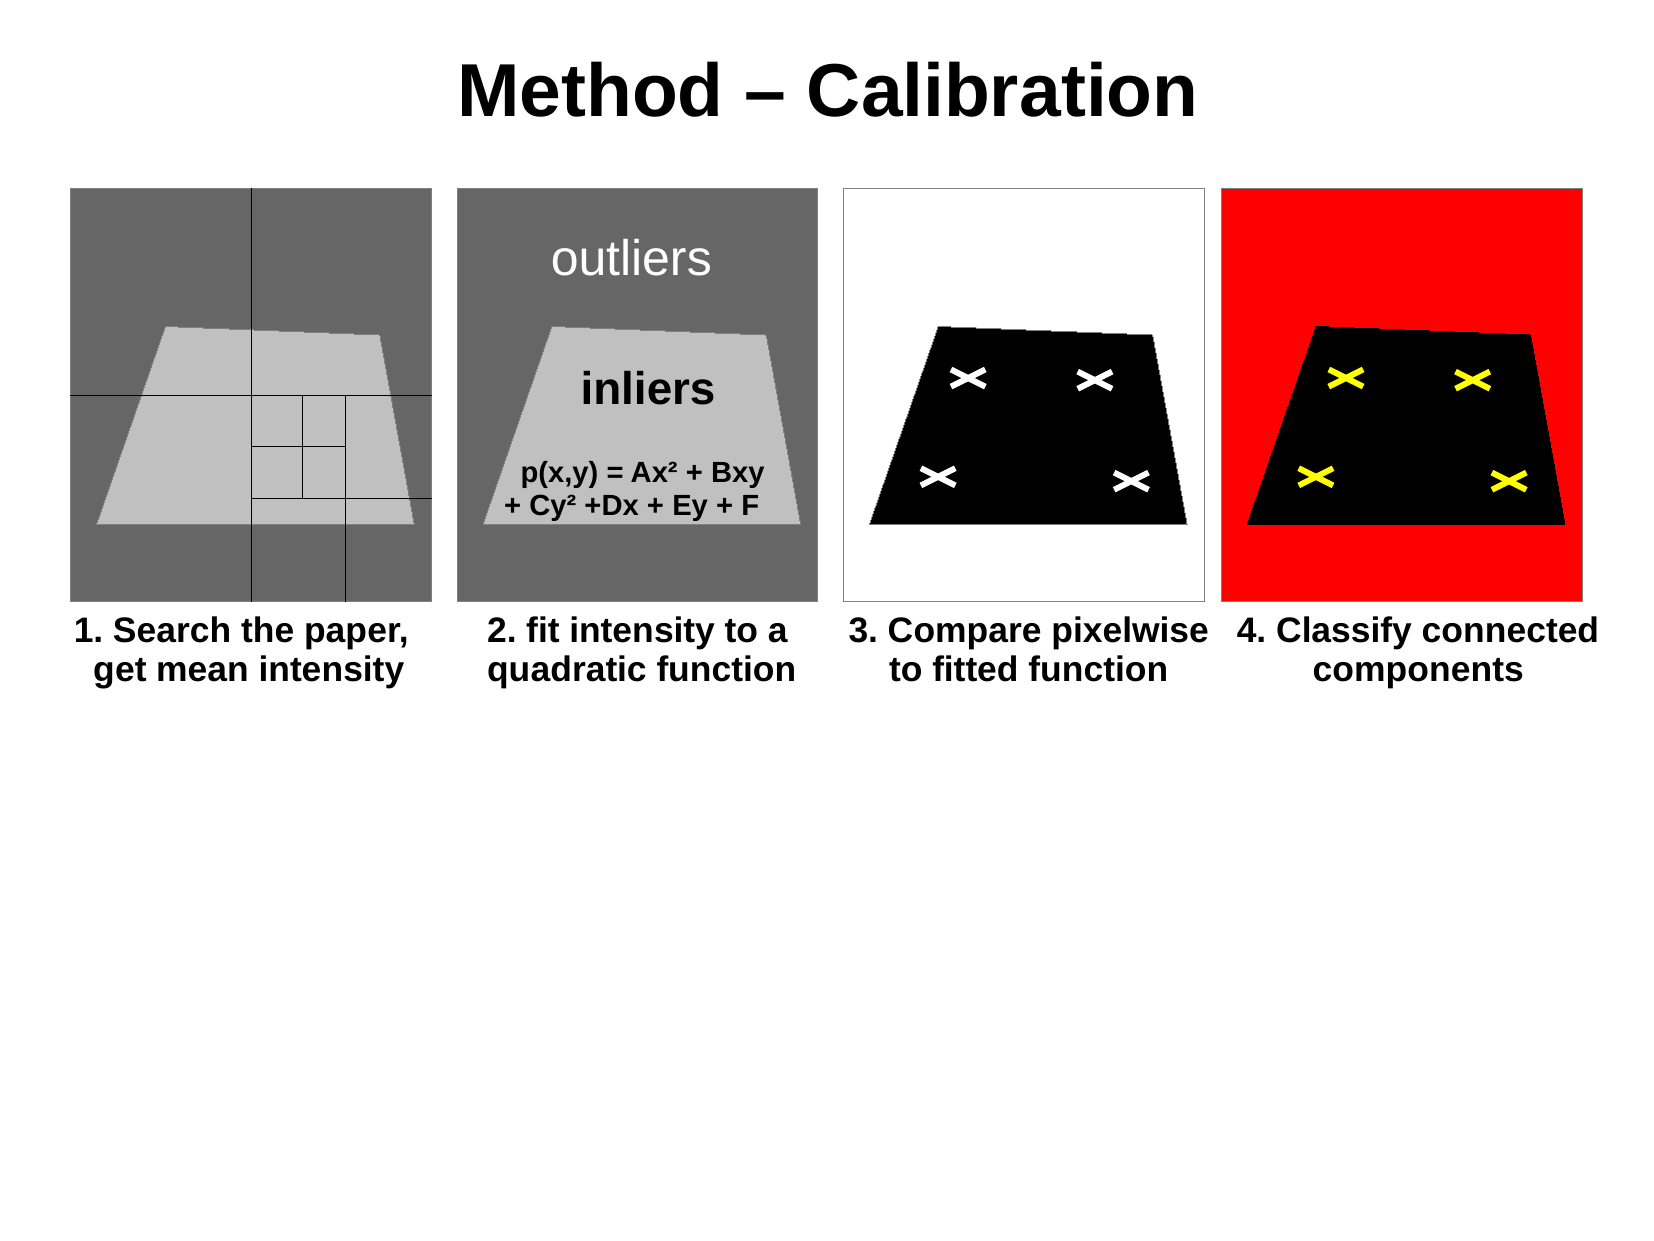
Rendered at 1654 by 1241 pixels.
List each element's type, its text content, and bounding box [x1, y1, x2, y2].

text_box [252, 447, 302, 498]
text_box [252, 396, 302, 446]
text_box [303, 396, 345, 446]
text_box 2. fit intensity to a quadratic function [472, 602, 812, 698]
text_box [843, 188, 1205, 602]
text_box [252, 499, 345, 602]
text_box [457, 188, 818, 602]
text_box [1221, 188, 1583, 602]
text_box [70, 396, 251, 602]
text_box [252, 188, 432, 395]
text_box [303, 447, 345, 498]
text_box outliers [536, 222, 727, 294]
text_box [346, 396, 432, 498]
text_box [70, 188, 251, 395]
text_box 4. Classify connected components [1222, 602, 1615, 698]
text_box 1. Search the paper, get mean intensity [58, 602, 424, 698]
text_box Method – Calibration [442, 41, 1398, 141]
text_box 3. Compare pixelwise to fitted function [833, 602, 1222, 698]
text_box [346, 499, 432, 602]
text_box inliers p(x,y) = Ax² + Bxy + Cy² +Dx + Ey + F [489, 336, 831, 530]
